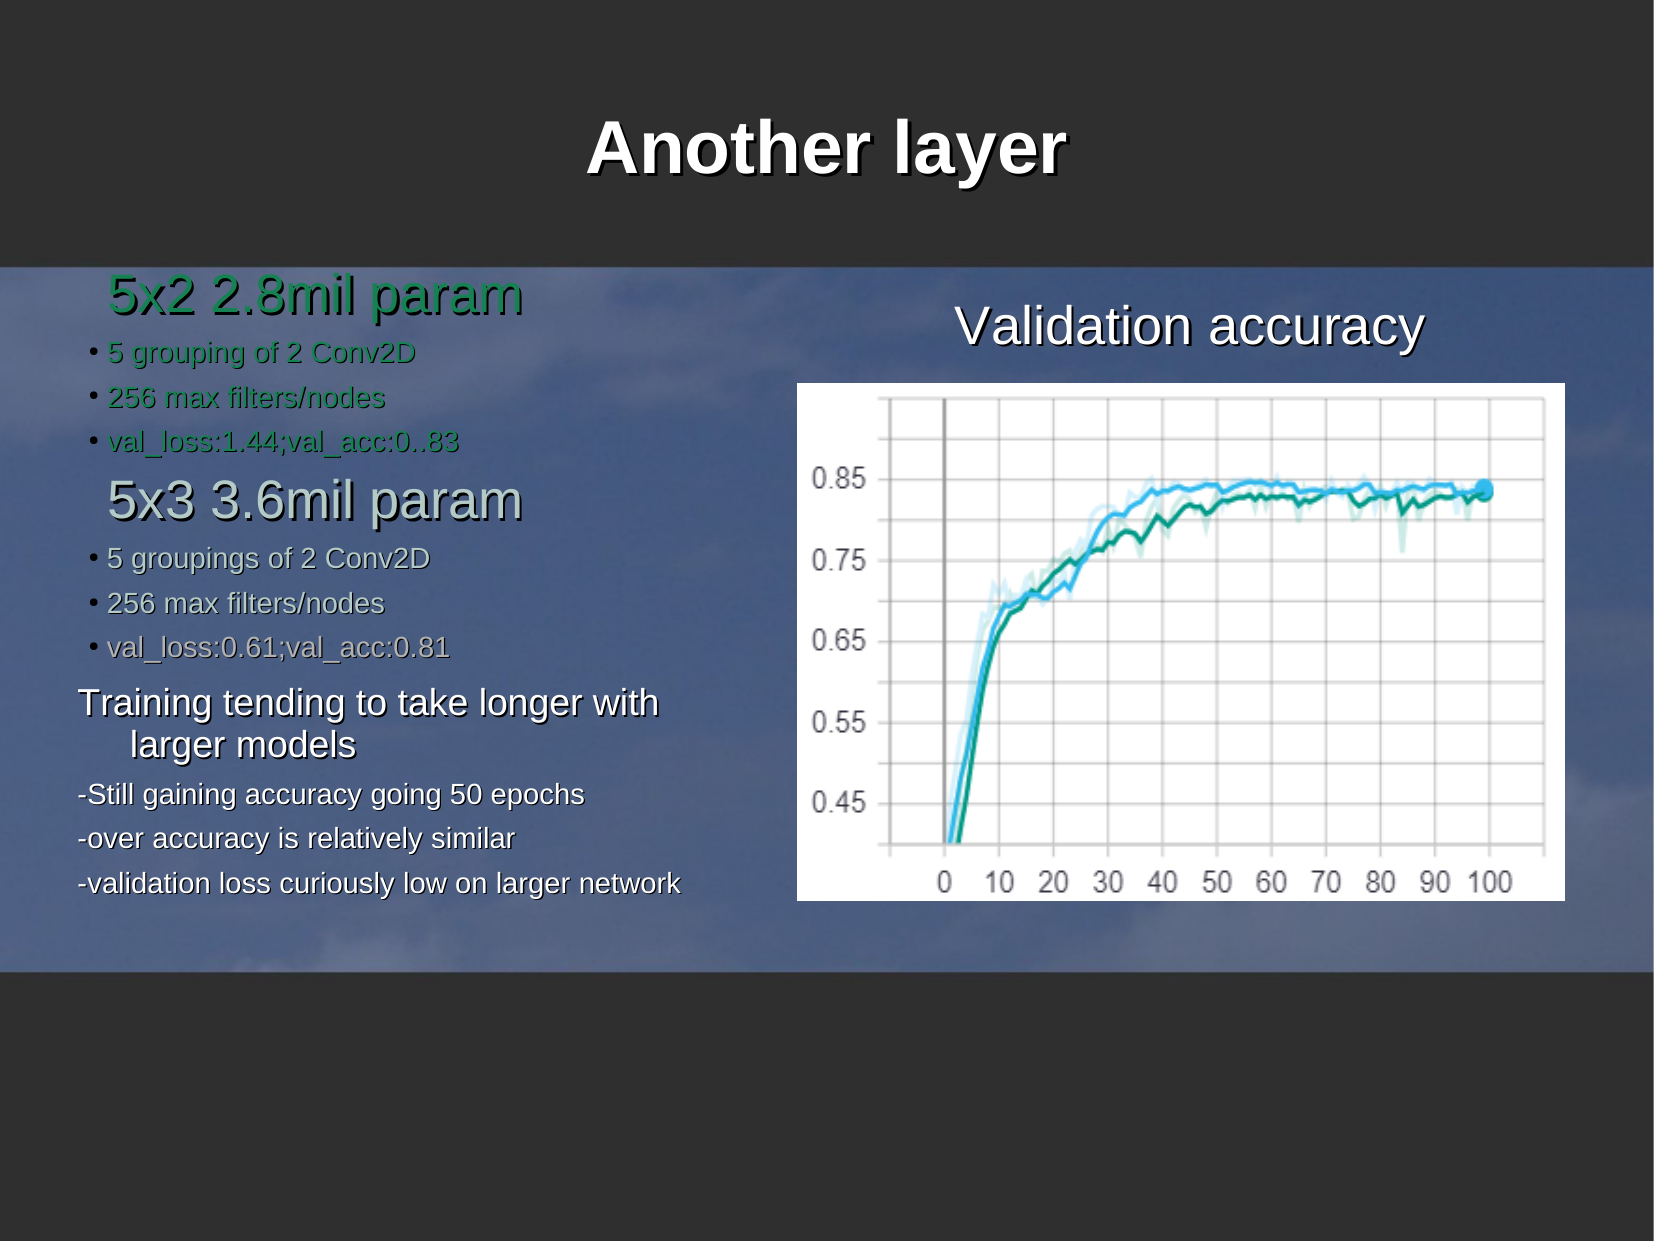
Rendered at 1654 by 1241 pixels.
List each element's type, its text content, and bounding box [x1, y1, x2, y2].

list Validation accuracy [885, 295, 1477, 384]
list 5x2 2.8mil param 5 grouping of 2 Conv2D 256 max filters/nodes val_loss:1.44;val_acc:0..83 5x3 3.6mil param 5 groupings of 2 Conv2D 256 max filters/nodes val_loss:0.61;val_acc:0.81 [88, 263, 564, 681]
title Another layer [88, 59, 1565, 237]
list Training tending to take longer with larger models -Still gaining accuracy going 50 epochs -over accuracy is relatively similar -validation loss curiously low on larger network [59, 681, 739, 1079]
picture [0, 0, 1654, 1241]
